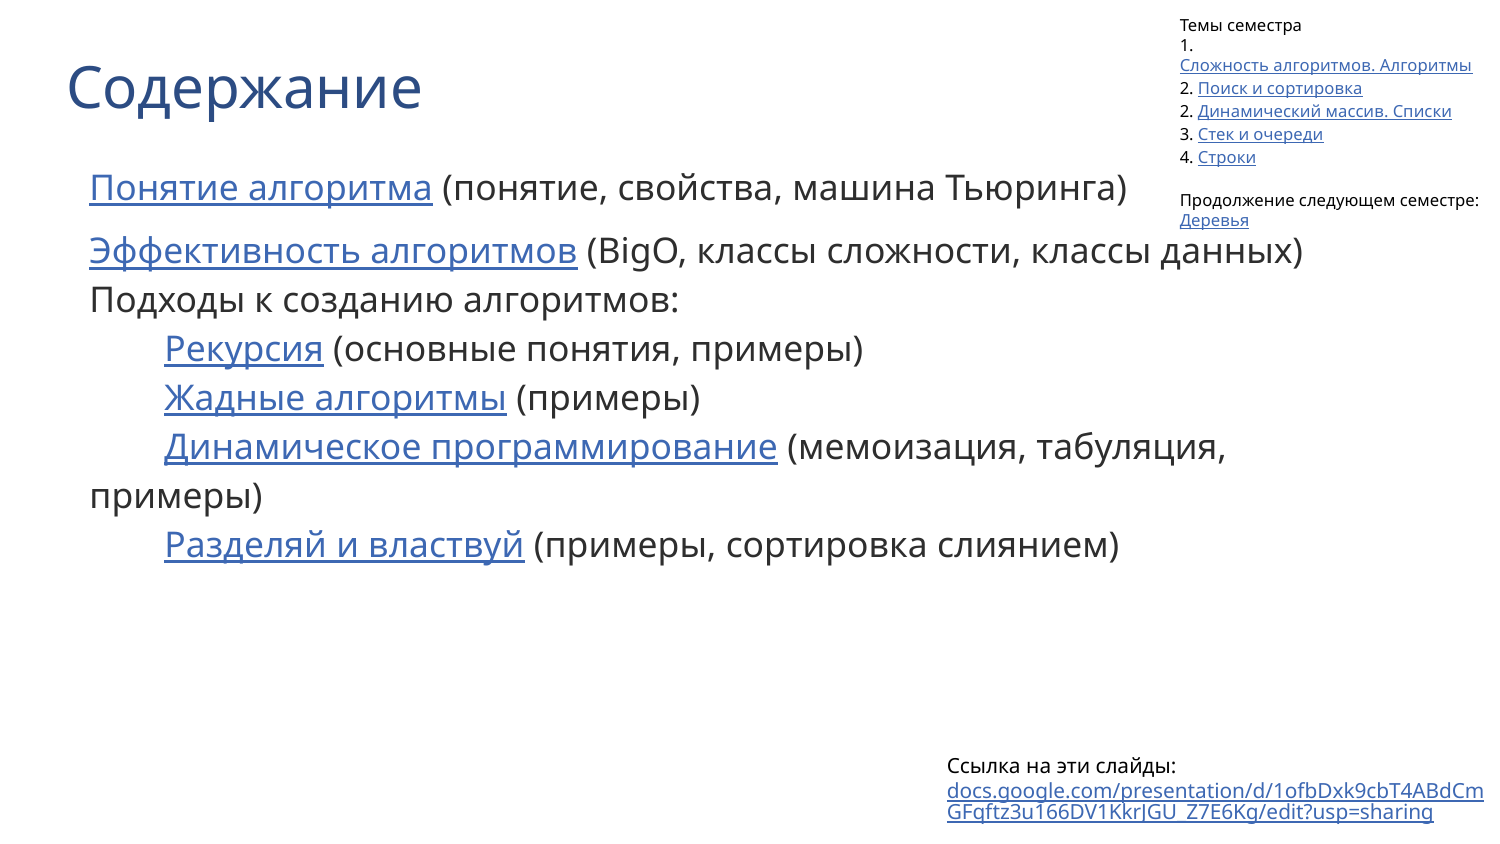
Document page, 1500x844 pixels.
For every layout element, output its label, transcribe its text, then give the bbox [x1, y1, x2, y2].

title Содержание [51, 35, 1164, 130]
text_box Темы семестра 1. Сложность алгоритмов. Алгоритмы 2. Поиск и сортировка 2. Динамический массив. Списки 3. Стек и очереди 4. Строки Продолжение следующем семестре: Деревья [1164, 0, 1500, 248]
list Понятие алгоритма (понятие, свойства, машина Тьюринга) Эффективность алгоритмов (BigO, классы сложности, классы данных) Подходы к созданию алгоритмов: Рекурсия (основные понятия, примеры) Жадные алгоритмы (примеры) Динамическое программирование (мемоизация, табуляция, примеры) Разделяй и властвуй (примеры, сортировка слиянием) [74, 128, 1321, 733]
text_box Ссылка на эти слайды: docs.google.com/presentation/d/1ofbDxk9cbT4ABdCmGFqftz3u166DV1KkrJGU_Z7E6Kg/edit?usp=sharing [931, 737, 1500, 844]
